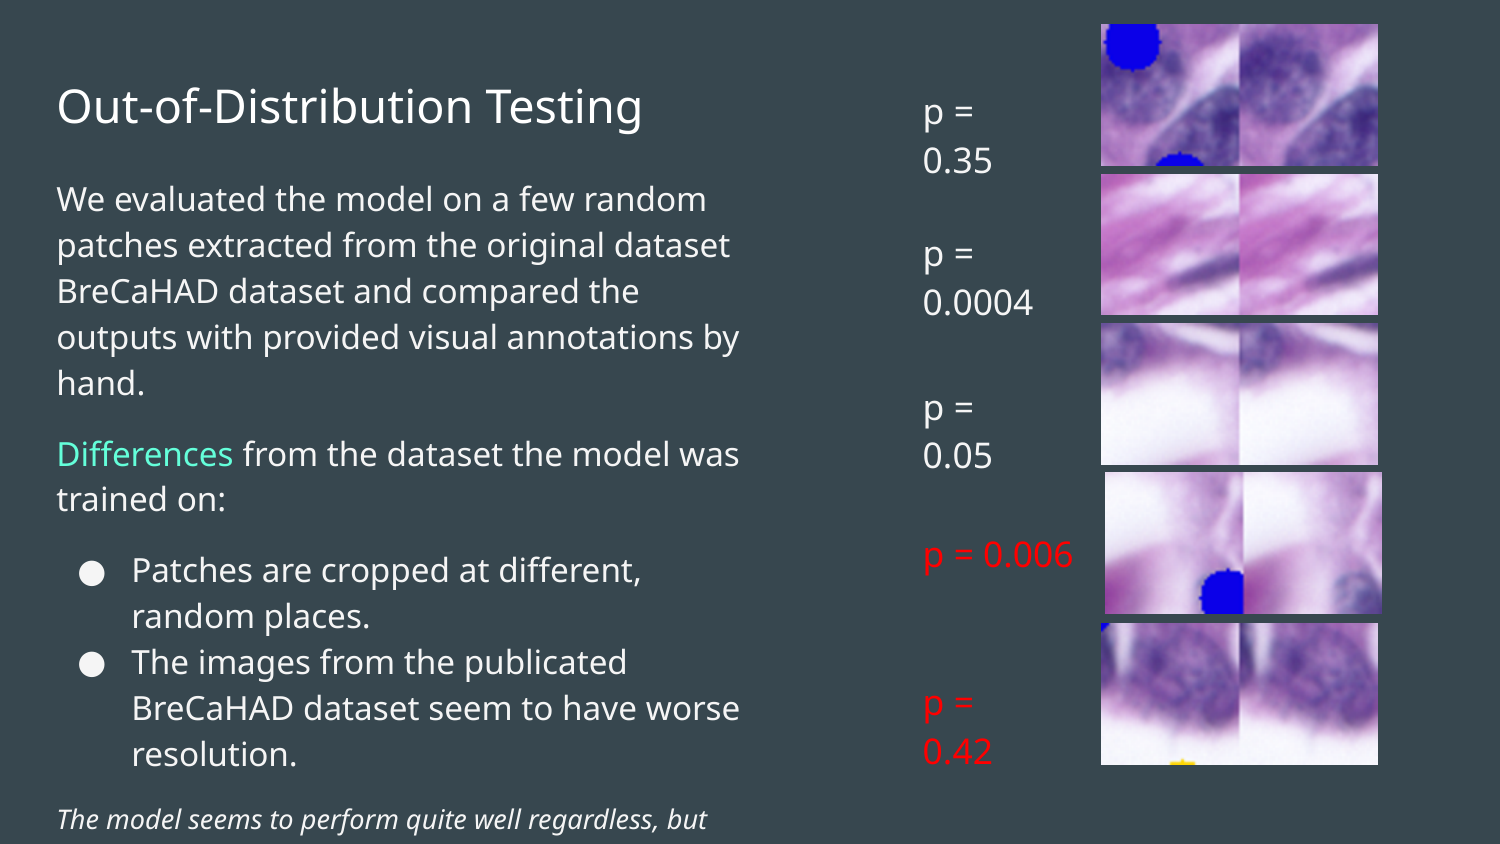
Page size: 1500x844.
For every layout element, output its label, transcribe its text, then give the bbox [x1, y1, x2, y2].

text_box p = 0.42 [907, 658, 1058, 727]
list We evaluated the model on a few random patches extracted from the original dataset BreCaHAD dataset and compared the outputs with provided visual annotations by hand. Differences from the dataset the model was trained on: Patches are cropped at different, random places. The images from the publicated BreCaHAD dataset seem to have worse resolution. The model seems to perform quite well regardless, but again, more tests need to be done. [41, 157, 782, 804]
picture [1101, 24, 1378, 166]
picture [1105, 472, 1382, 614]
picture [1101, 174, 1378, 315]
text_box p = 0.006 [907, 510, 1095, 579]
title Out-of-Distribution Testing [41, 24, 675, 149]
picture [1101, 623, 1378, 765]
picture [1101, 323, 1378, 465]
text_box p = 0.05 [907, 363, 1058, 432]
text_box p = 0.35 [907, 67, 1058, 136]
text_box p = 0.0004 [907, 209, 1095, 278]
